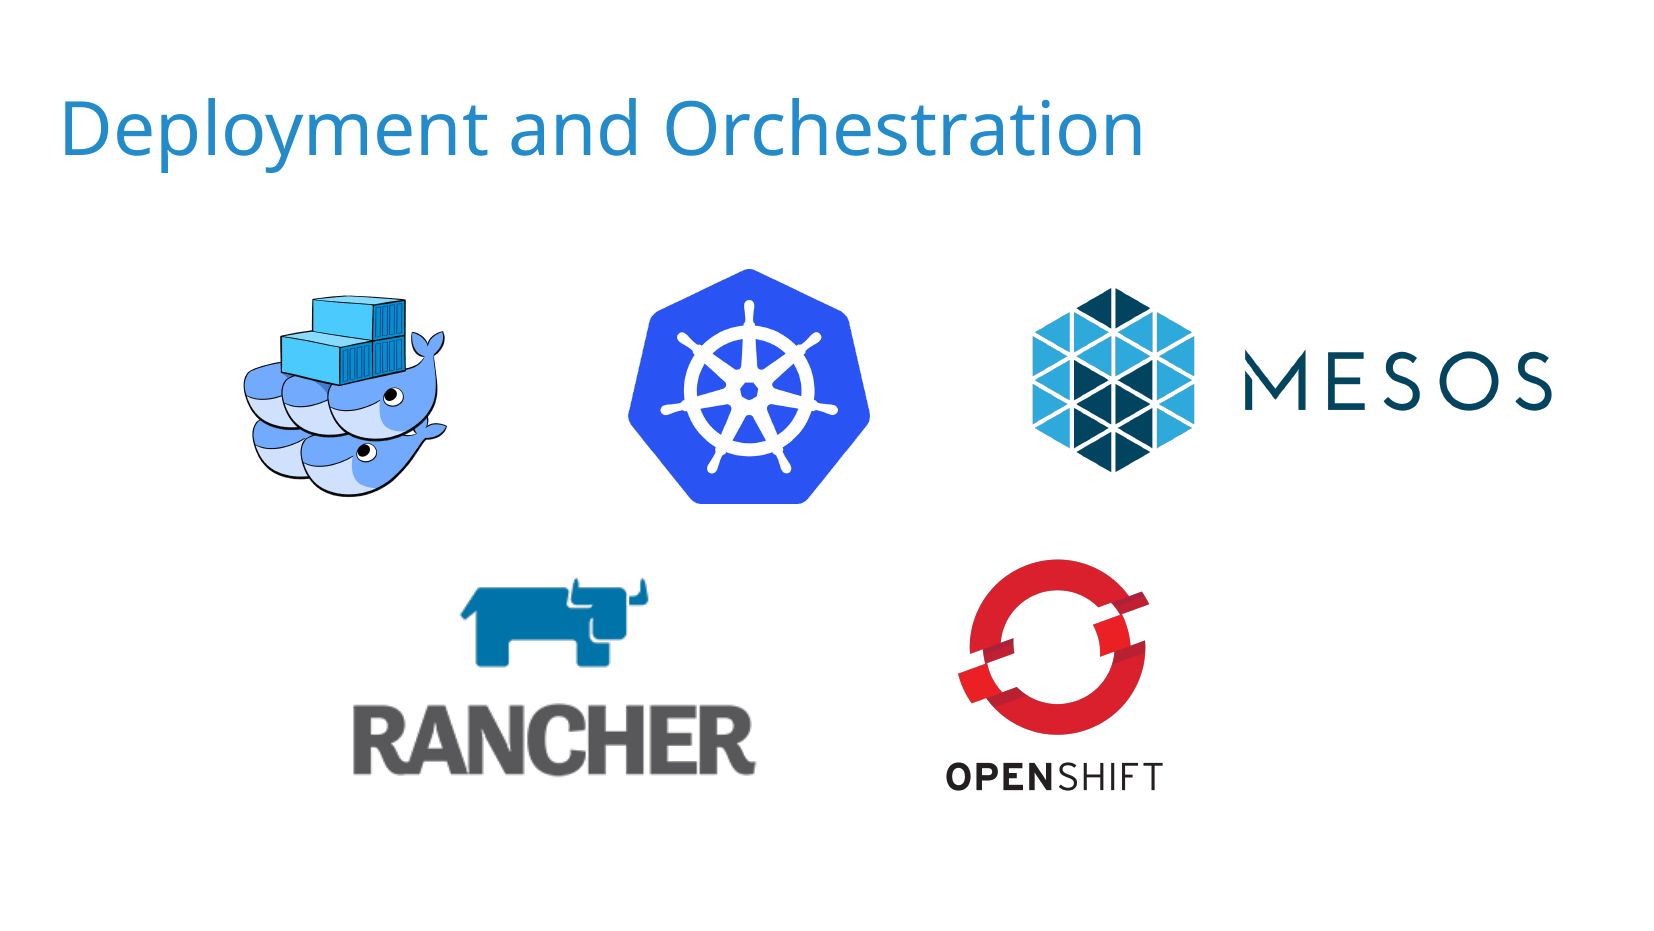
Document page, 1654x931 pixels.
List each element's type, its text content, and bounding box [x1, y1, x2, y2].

title Deployment and Orchestration [59, 59, 1595, 178]
picture [215, 258, 481, 520]
picture [628, 269, 870, 504]
picture [310, 547, 780, 829]
picture [1032, 284, 1552, 473]
picture [940, 553, 1169, 797]
